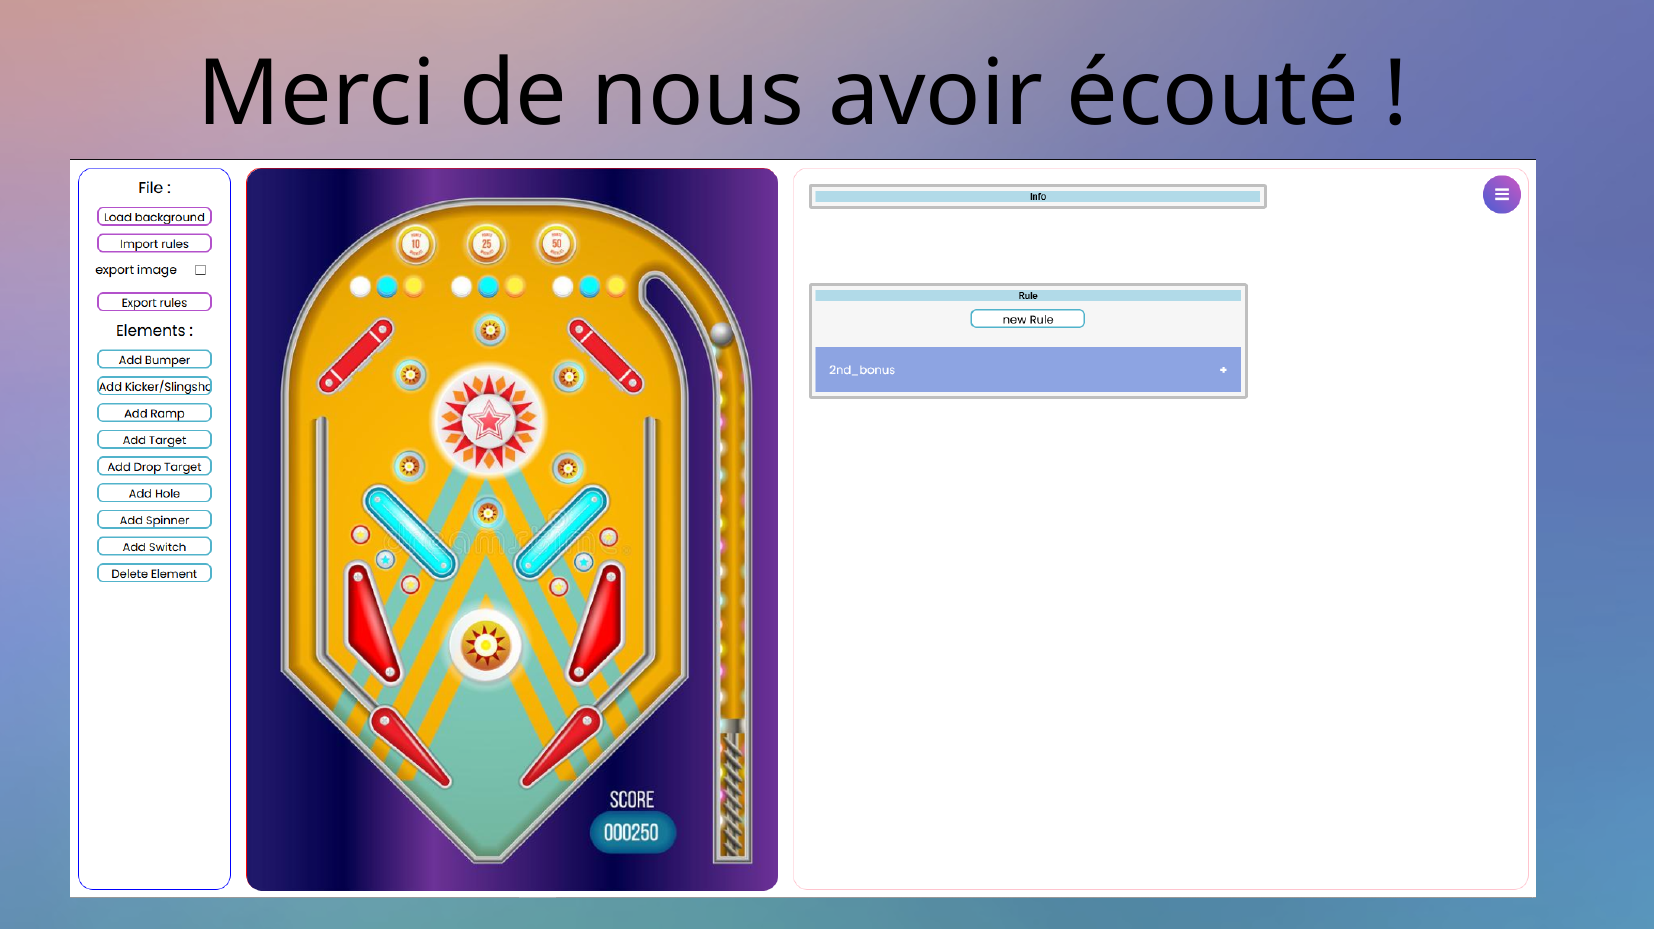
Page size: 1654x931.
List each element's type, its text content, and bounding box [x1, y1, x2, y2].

title Merci de nous avoir écouté ! [82, 10, 1524, 159]
picture [0, 0, 1654, 929]
